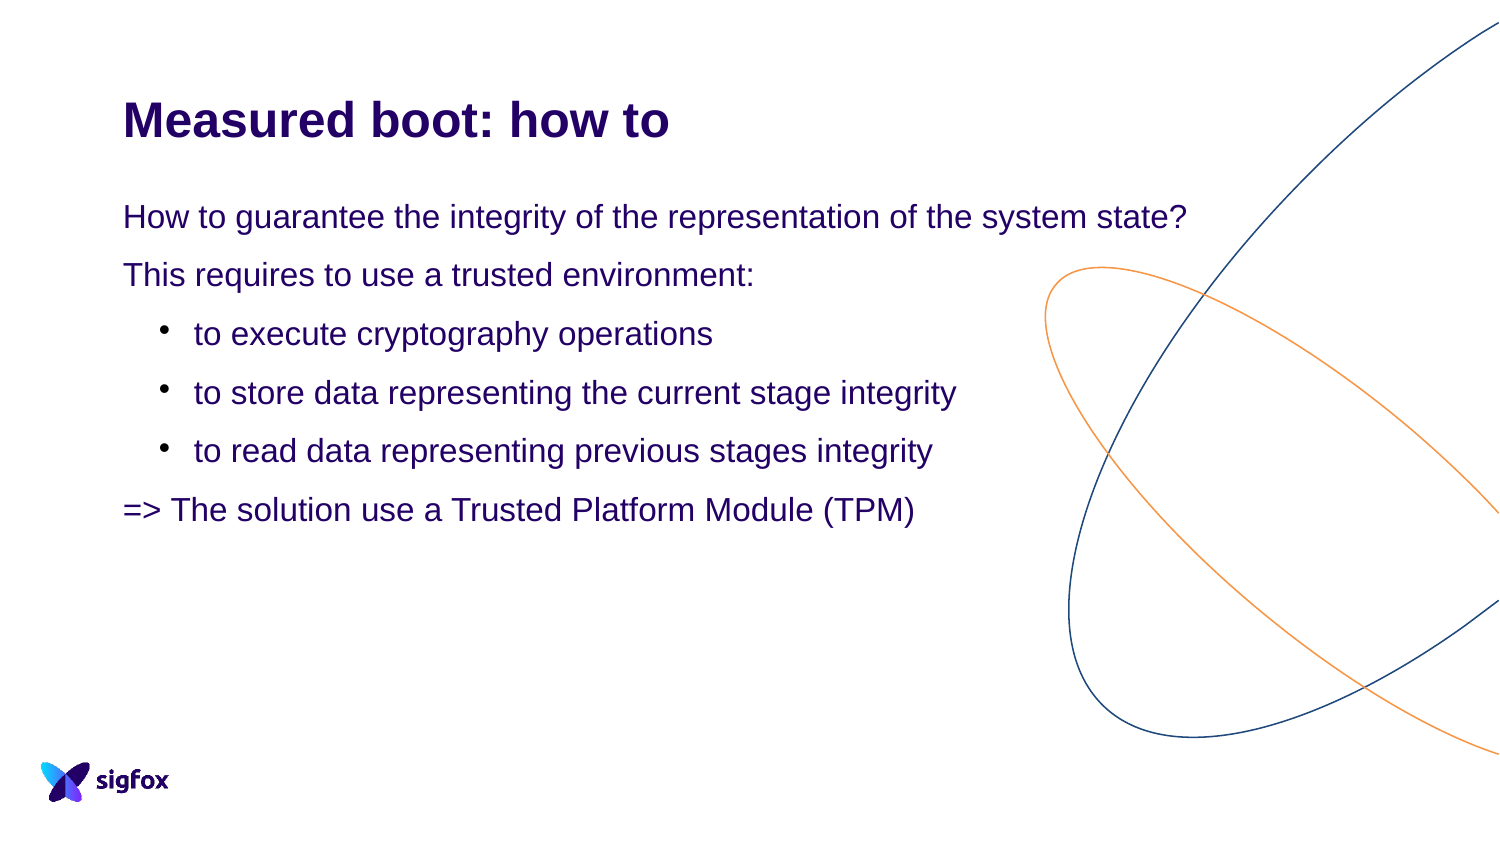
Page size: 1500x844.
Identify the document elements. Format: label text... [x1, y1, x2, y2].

picture [36, 760, 174, 803]
text_box Measured boot: how to [122, 87, 1358, 142]
text_box How to guarantee the integrity of the representation of the system state? This requires to use a trusted environment: to execute cryptography operations to store data representing the current stage integrity to read data representing previous stages integrity => The solution use a Trusted Platform Module (TPM) [123, 194, 1359, 676]
